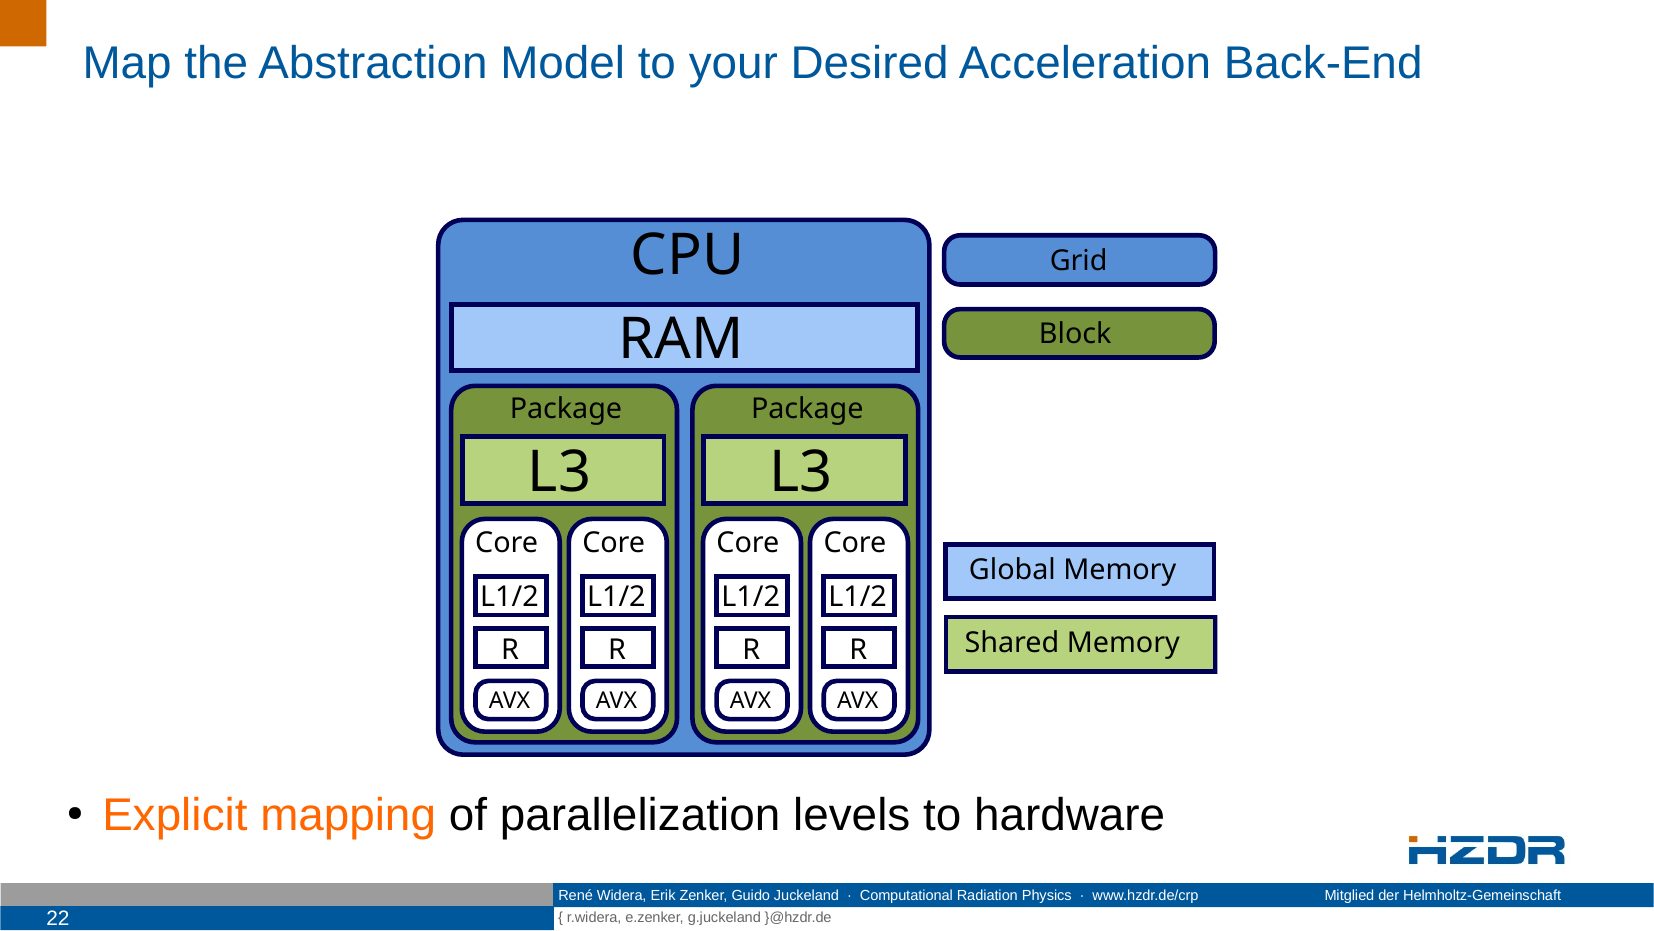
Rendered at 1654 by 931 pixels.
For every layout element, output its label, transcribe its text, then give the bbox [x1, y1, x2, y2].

text_box [24, 768, 1392, 883]
picture [435, 217, 1218, 757]
title Map the Abstraction Model to your Desired Acceleration Back-End [82, 36, 1571, 143]
picture [1017, 886, 1249, 894]
text_box Explicit mapping of parallelization levels to hardware [52, 781, 1342, 886]
picture [1392, 819, 1582, 881]
